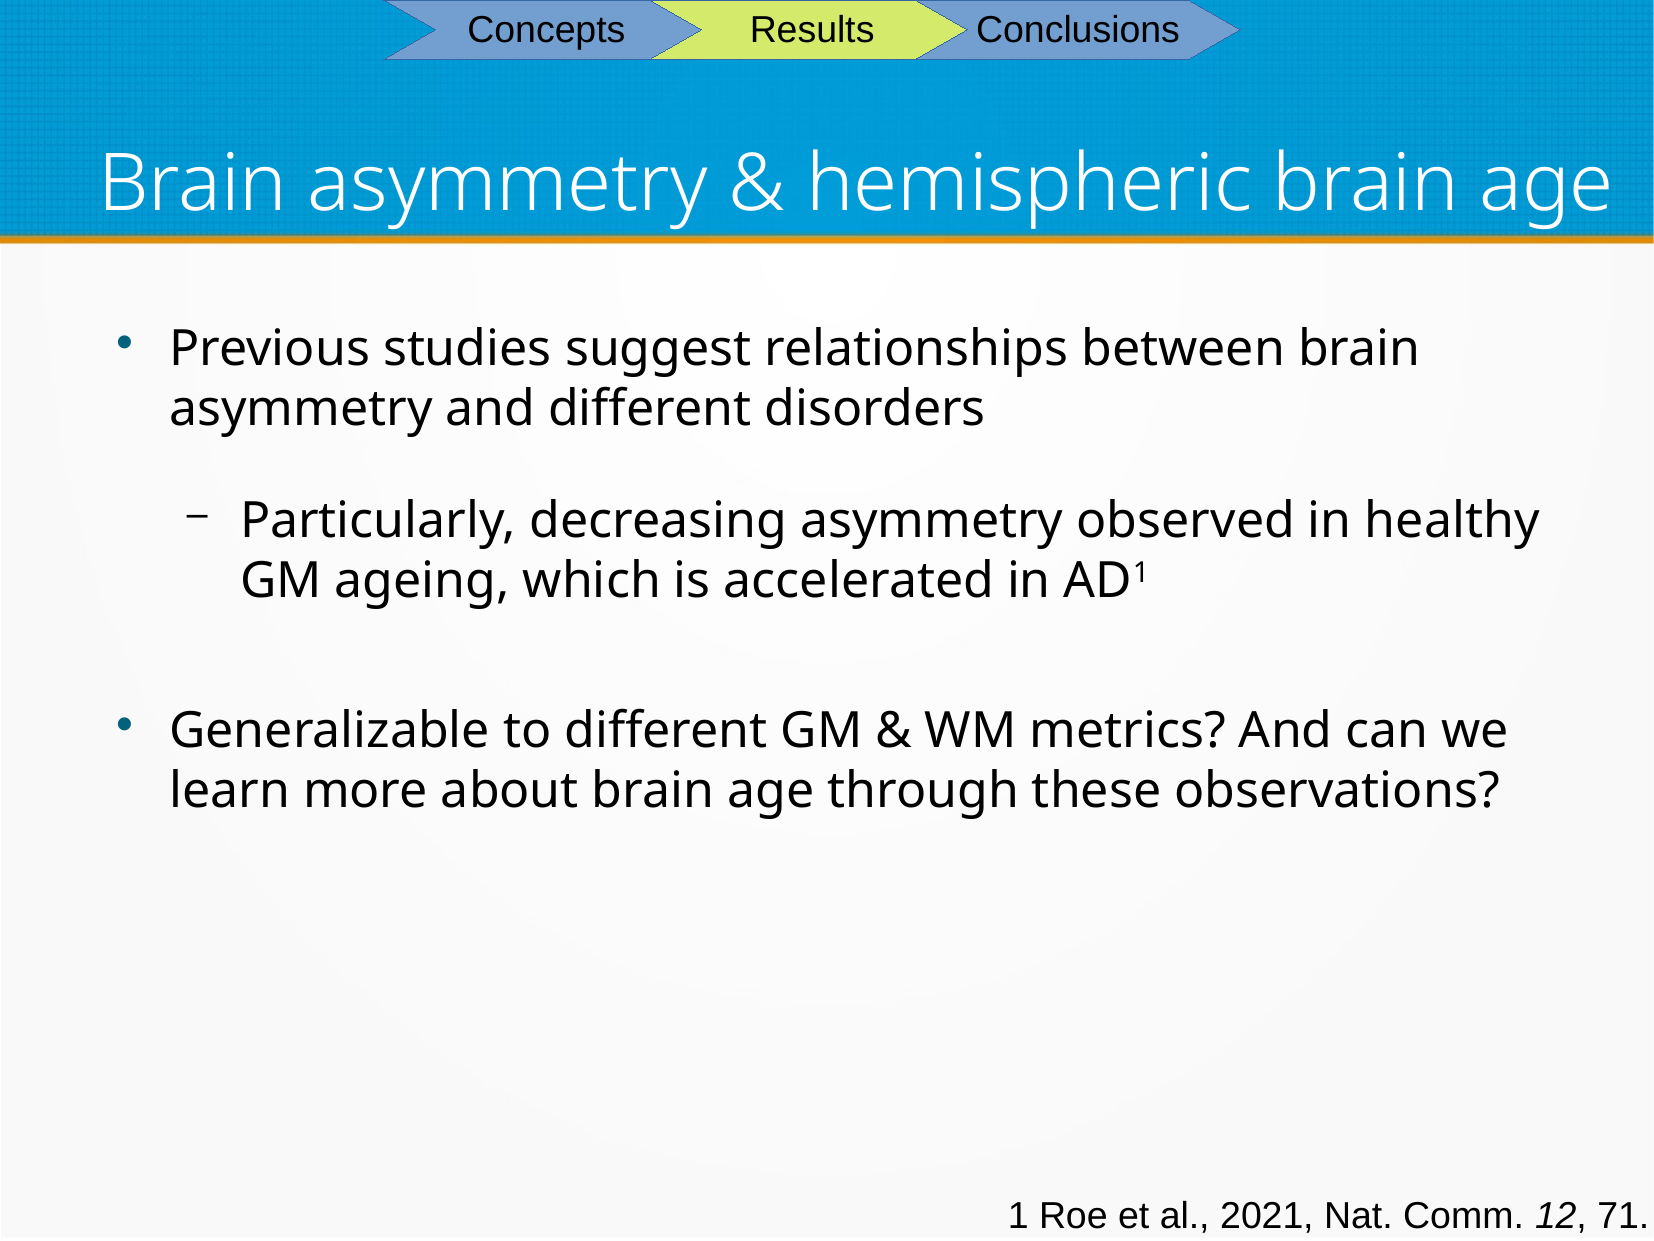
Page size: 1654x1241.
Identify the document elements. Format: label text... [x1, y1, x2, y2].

text_box Concepts [383, 0, 700, 60]
list Previous studies suggest relationships between brain asymmetry and different disorders Particularly, decreasing asymmetry observed in healthy GM ageing, which is accelerated in AD1 Generalizable to different GM & WM metrics? And can we learn more about brain age through these observations? [98, 315, 1625, 1241]
text_box 1 Roe et al., 2021, Nat. Comm. 12, 71. [993, 1183, 1654, 1240]
title Brain asymmetry & hemispheric brain age [98, 59, 1654, 227]
text_box Results [649, 0, 966, 60]
picture [0, 233, 1654, 1241]
text_box Conclusions [915, 0, 1241, 60]
